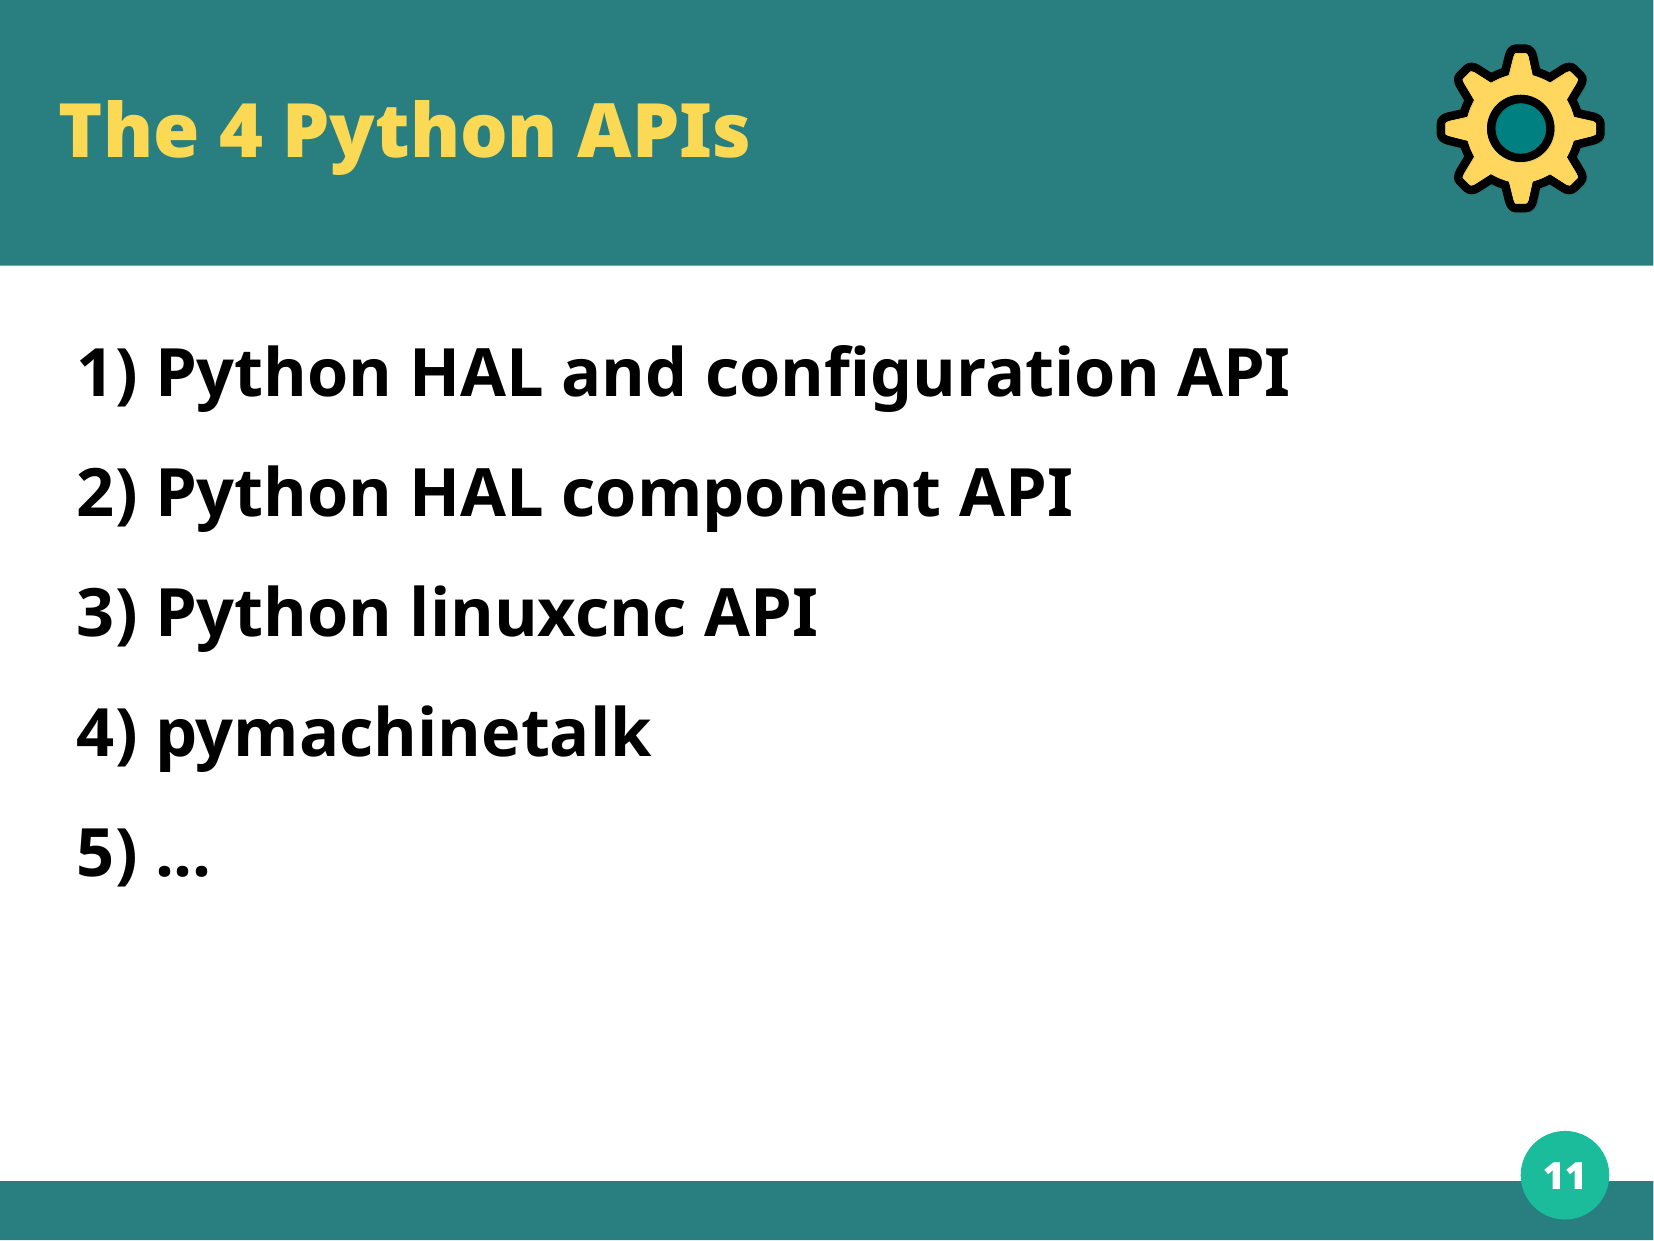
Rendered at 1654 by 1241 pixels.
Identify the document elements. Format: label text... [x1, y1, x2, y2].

list Python HAL and configuration API Python HAL component API Python linuxcnc API pymachinetalk ... [59, 324, 1595, 1152]
title The 4 Python APIs [59, 49, 1595, 207]
